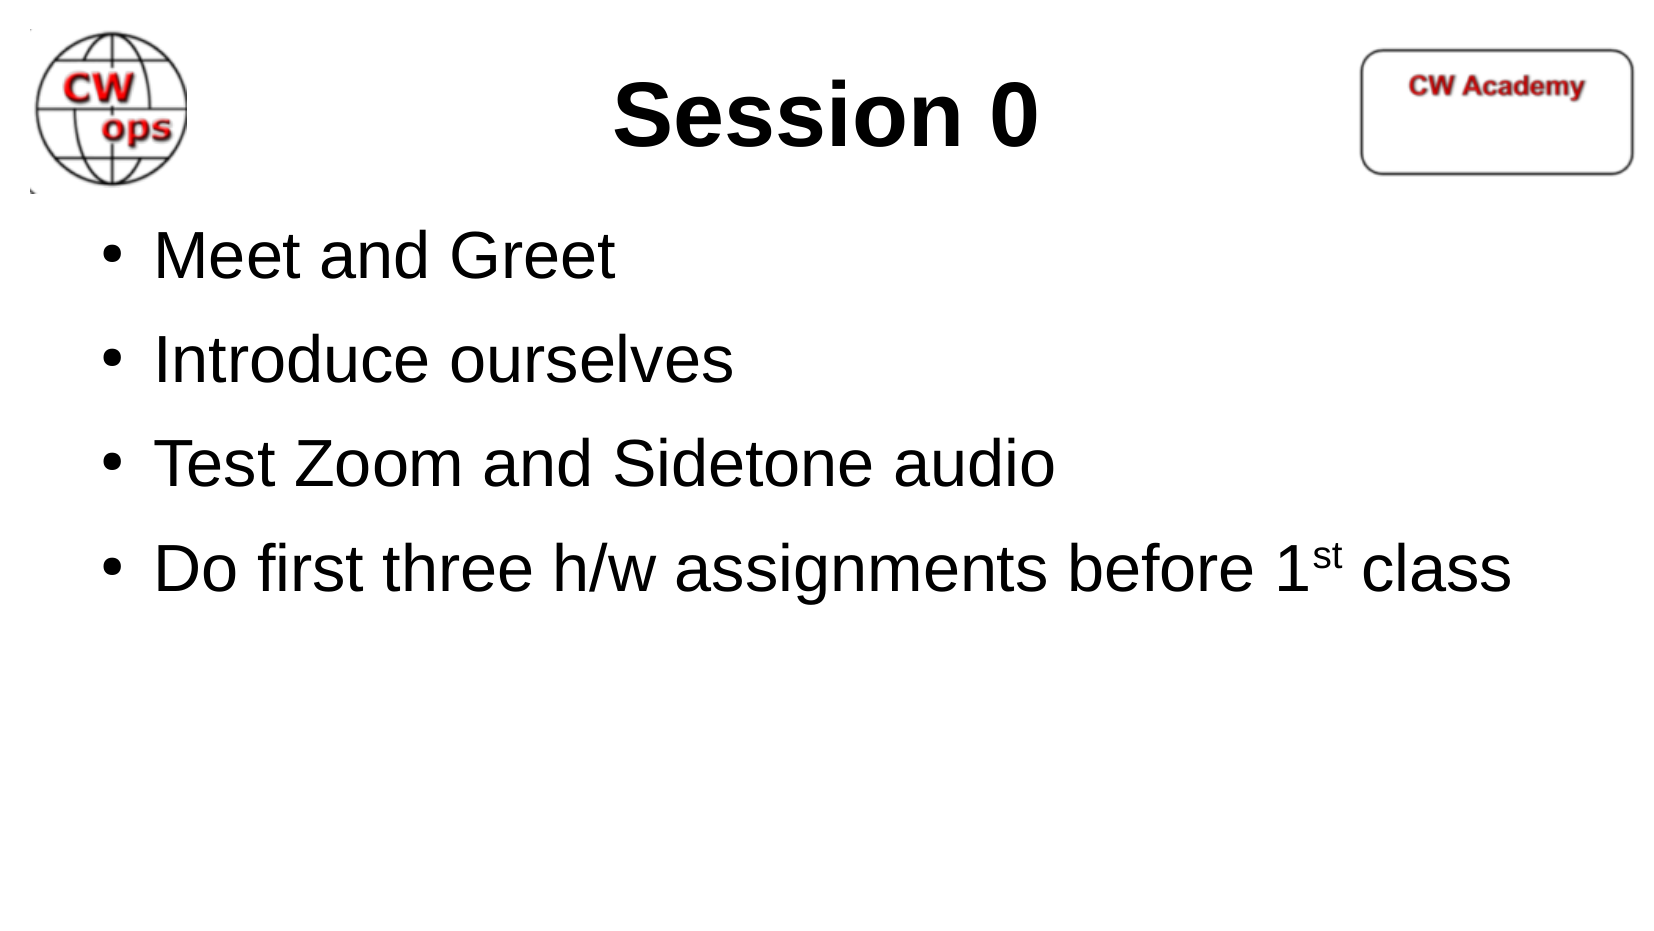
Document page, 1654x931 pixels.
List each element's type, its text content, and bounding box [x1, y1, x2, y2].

picture [1571, 37, 1640, 186]
list Meet and Greet Introduce ourselves Test Zoom and Sidetone audio Do first three h/w assignments before 1st class [82, 217, 1571, 758]
title Session 0 [82, 37, 1571, 193]
picture [30, 29, 187, 194]
